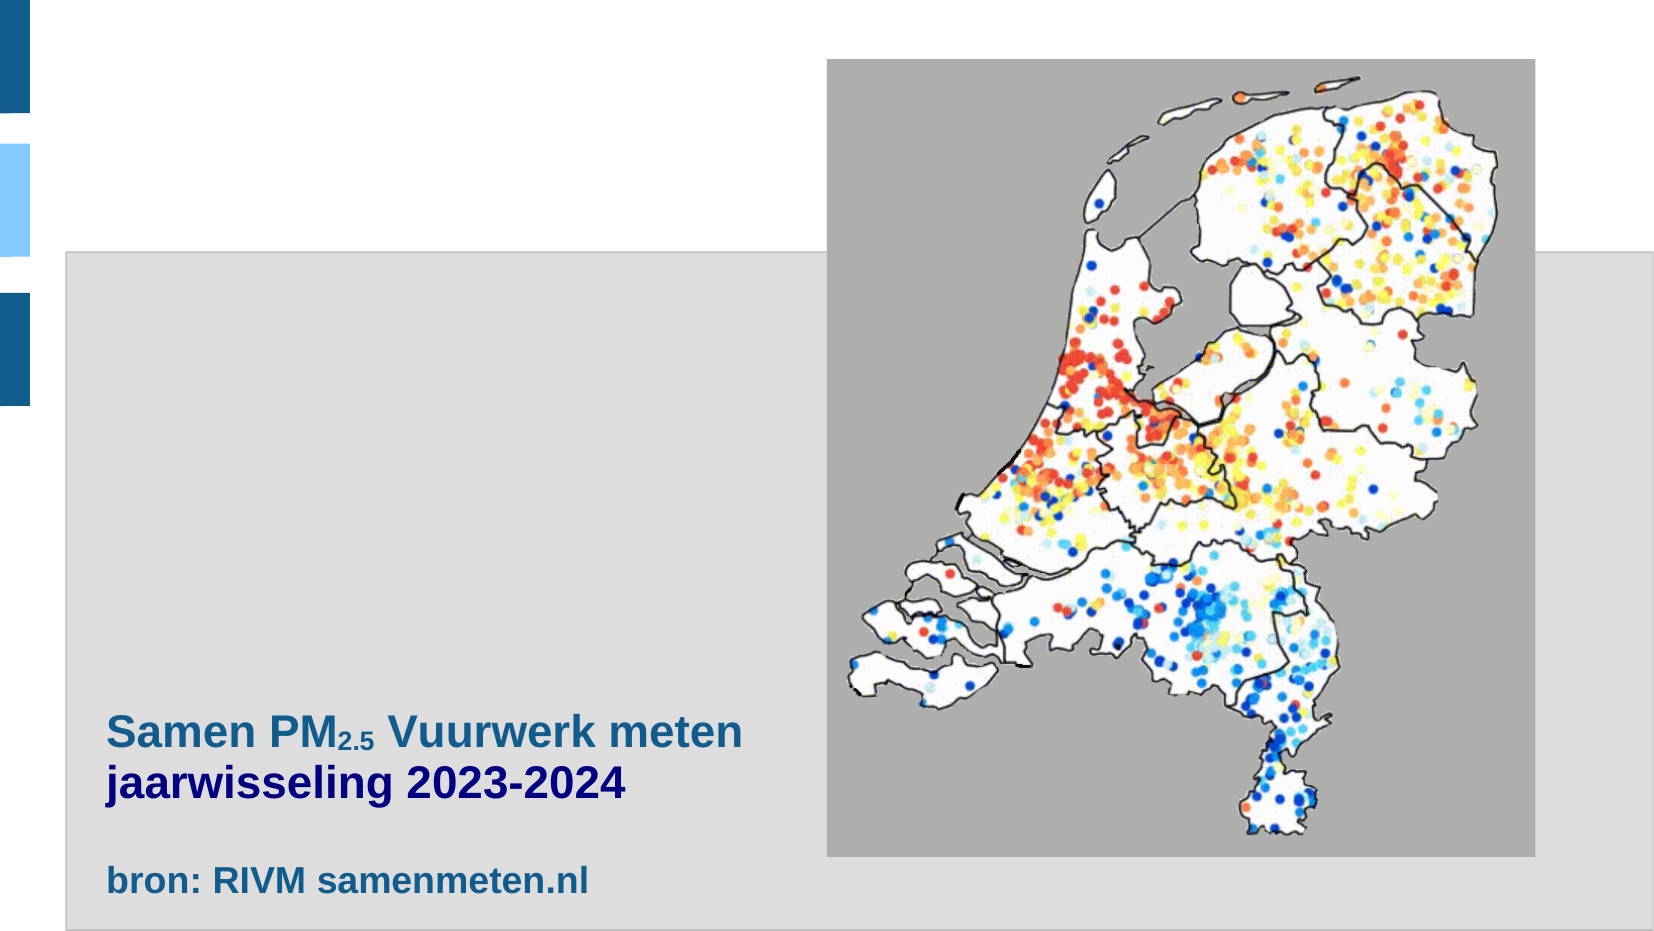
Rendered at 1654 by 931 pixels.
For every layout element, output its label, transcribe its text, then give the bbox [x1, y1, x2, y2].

picture [826, 59, 1536, 857]
title Samen PM2.5 Vuurwerk meten jaarwisseling 2023-2024 bron: RIVM samenmeten.nl [106, 679, 815, 928]
